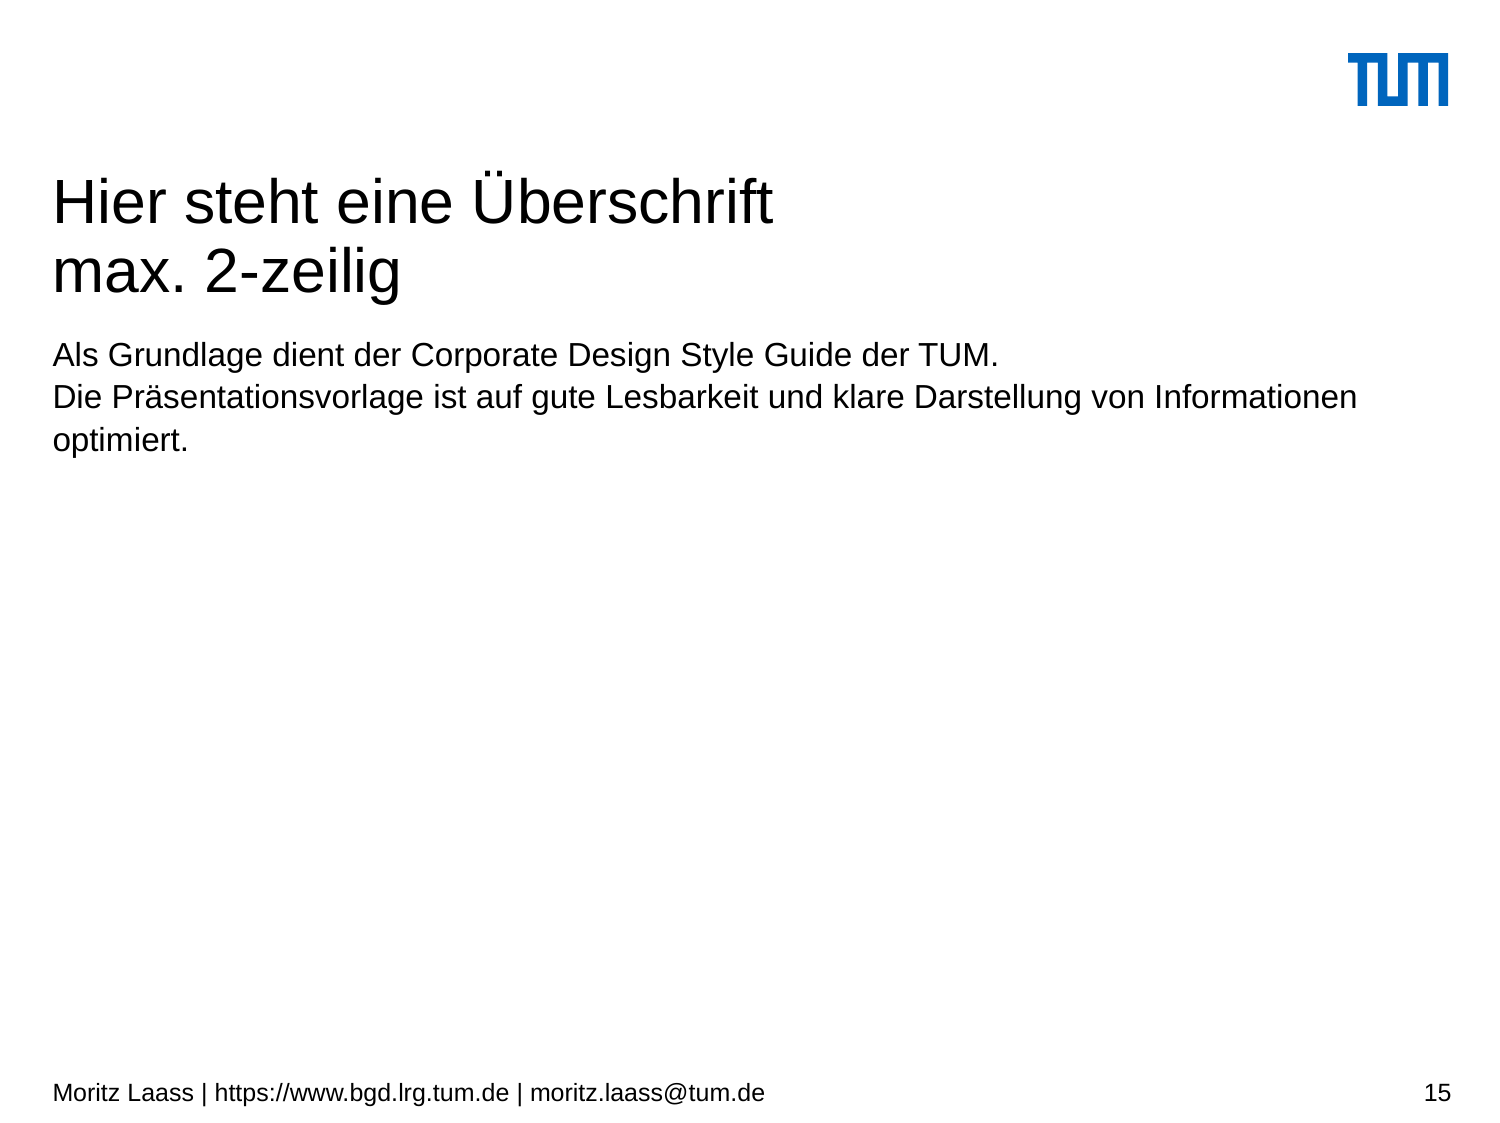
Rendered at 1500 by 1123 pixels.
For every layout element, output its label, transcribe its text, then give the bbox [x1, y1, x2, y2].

title Hier steht eine Überschrift max. 2-zeilig [52, 166, 1453, 307]
list Als Grundlage dient der Corporate Design Style Guide der TUM. Die Präsentationsvorlage ist auf gute Lesbarkeit und klare Darstellung von Informationen optimiert. [52, 330, 1453, 1052]
